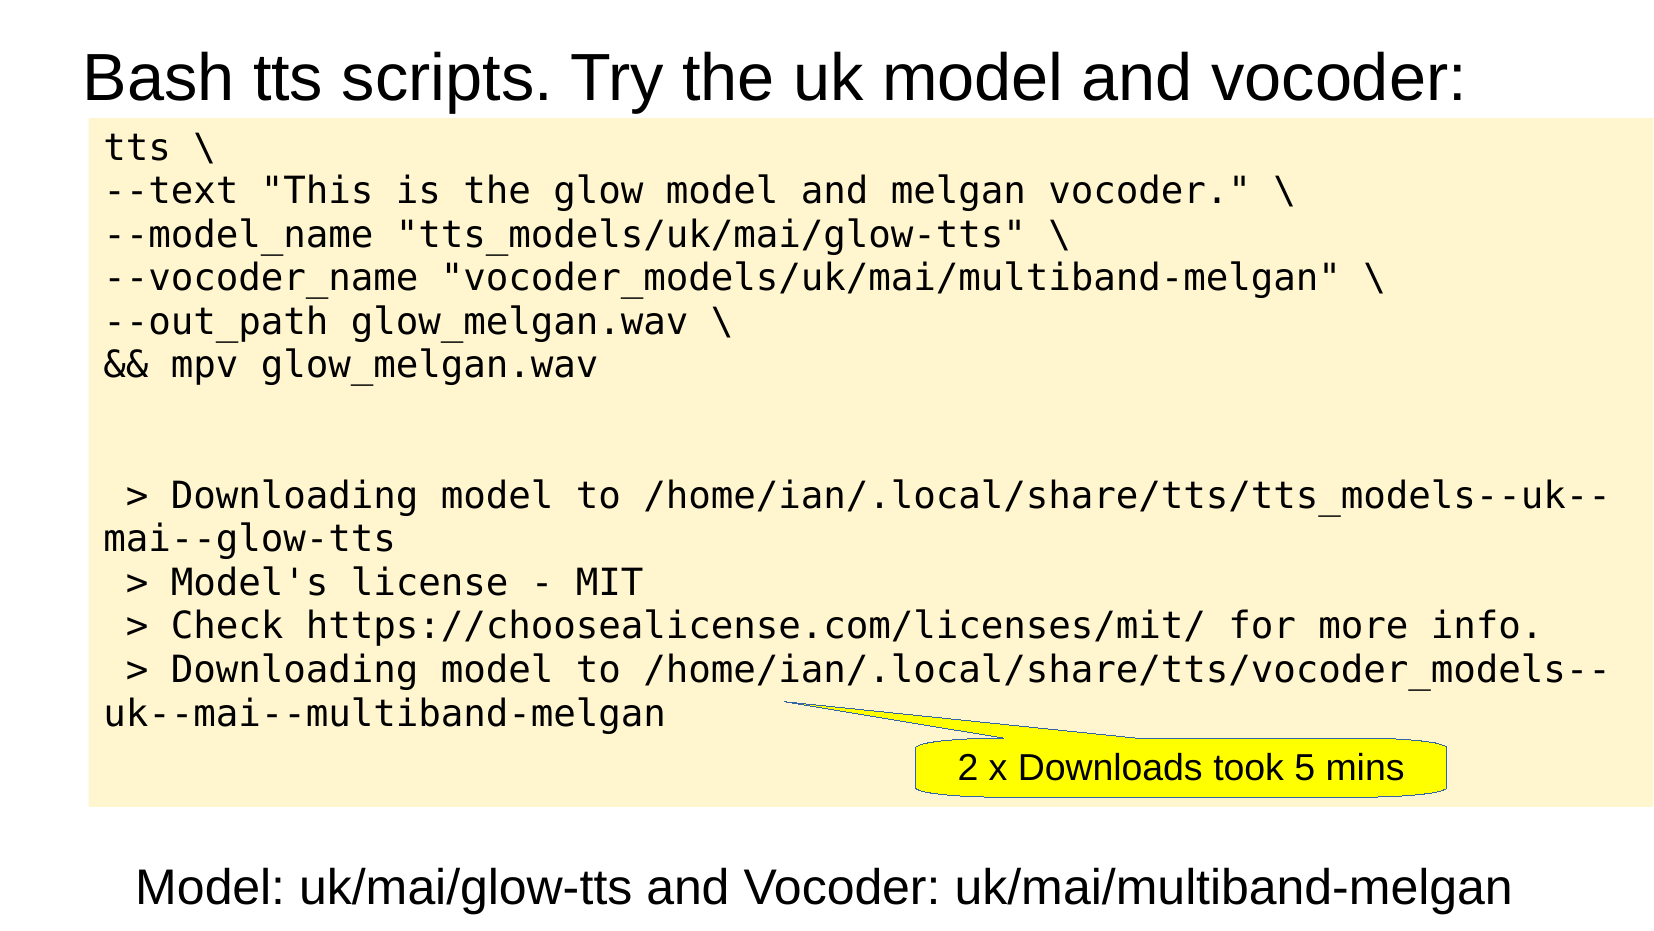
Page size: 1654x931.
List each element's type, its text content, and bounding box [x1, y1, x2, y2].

subtitle Model: uk/mai/glow-tts and Vocoder: uk/mai/multiband-melgan [99, 859, 1588, 916]
text_box tts \ --text "This is the glow model and melgan vocoder." \ --model_name "tts_models/uk/mai/glow-tts" \ --vocoder_name "vocoder_models/uk/mai/multiband-melgan" \ --out_path glow_melgan.wav \ && mpv glow_melgan.wav > Downloading model to /home/ian/.local/share/tts/tts_models--uk--mai--glow-tts > Model's license - MIT > Check https://choosealicense.com/licenses/mit/ for more info. > Downloading model to /home/ian/.local/share/tts/vocoder_models--uk--mai--multiband-melgan [88, 118, 1654, 807]
text_box 2 x Downloads took 5 mins [784, 701, 1447, 798]
title Bash tts scripts. Try the uk model and vocoder: [82, 37, 1571, 119]
